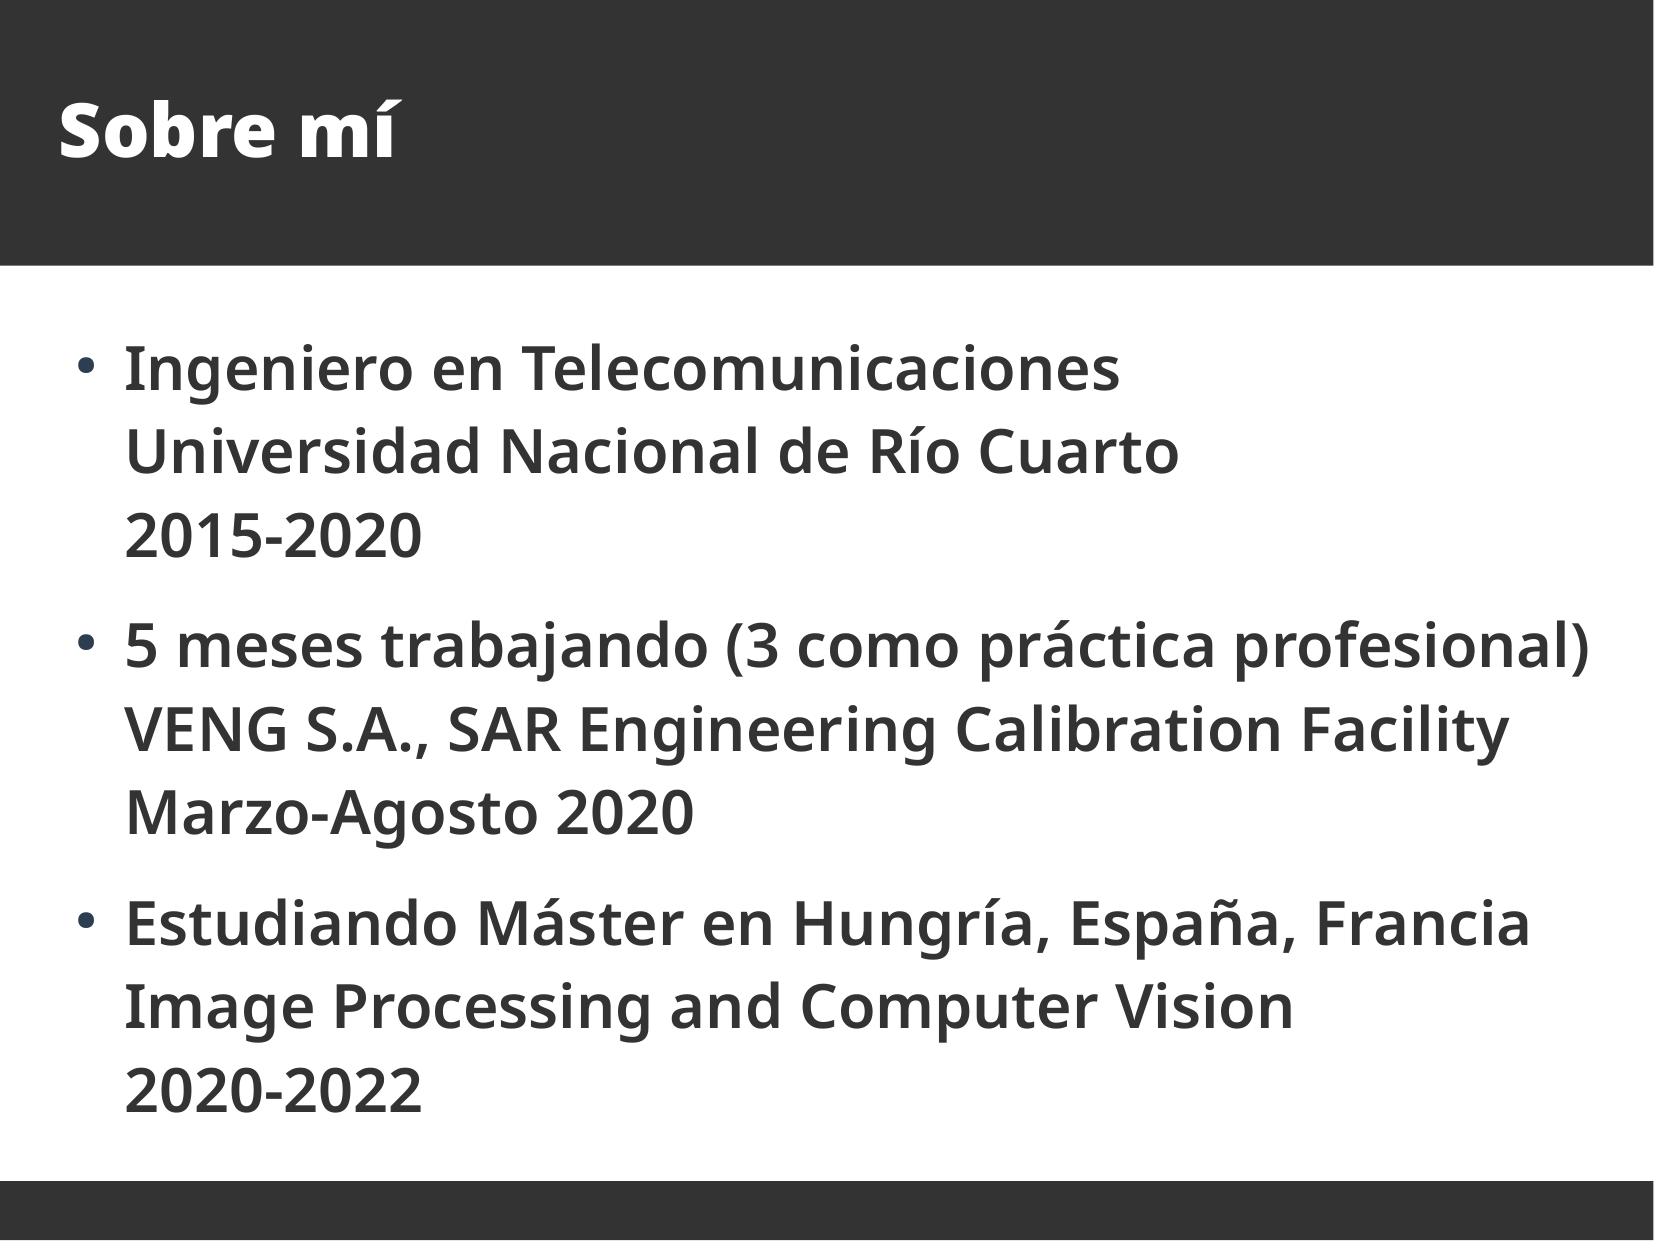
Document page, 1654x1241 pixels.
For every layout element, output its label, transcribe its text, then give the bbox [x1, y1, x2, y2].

list Ingeniero en Telecomunicaciones Universidad Nacional de Río Cuarto 2015-2020 5 meses trabajando (3 como práctica profesional) VENG S.A., SAR Engineering Calibration Facility Marzo-Agosto 2020 Estudiando Máster en Hungría, España, Francia Image Processing and Computer Vision 2020-2022 [59, 324, 1595, 1152]
title Sobre mí [59, 49, 1595, 207]
